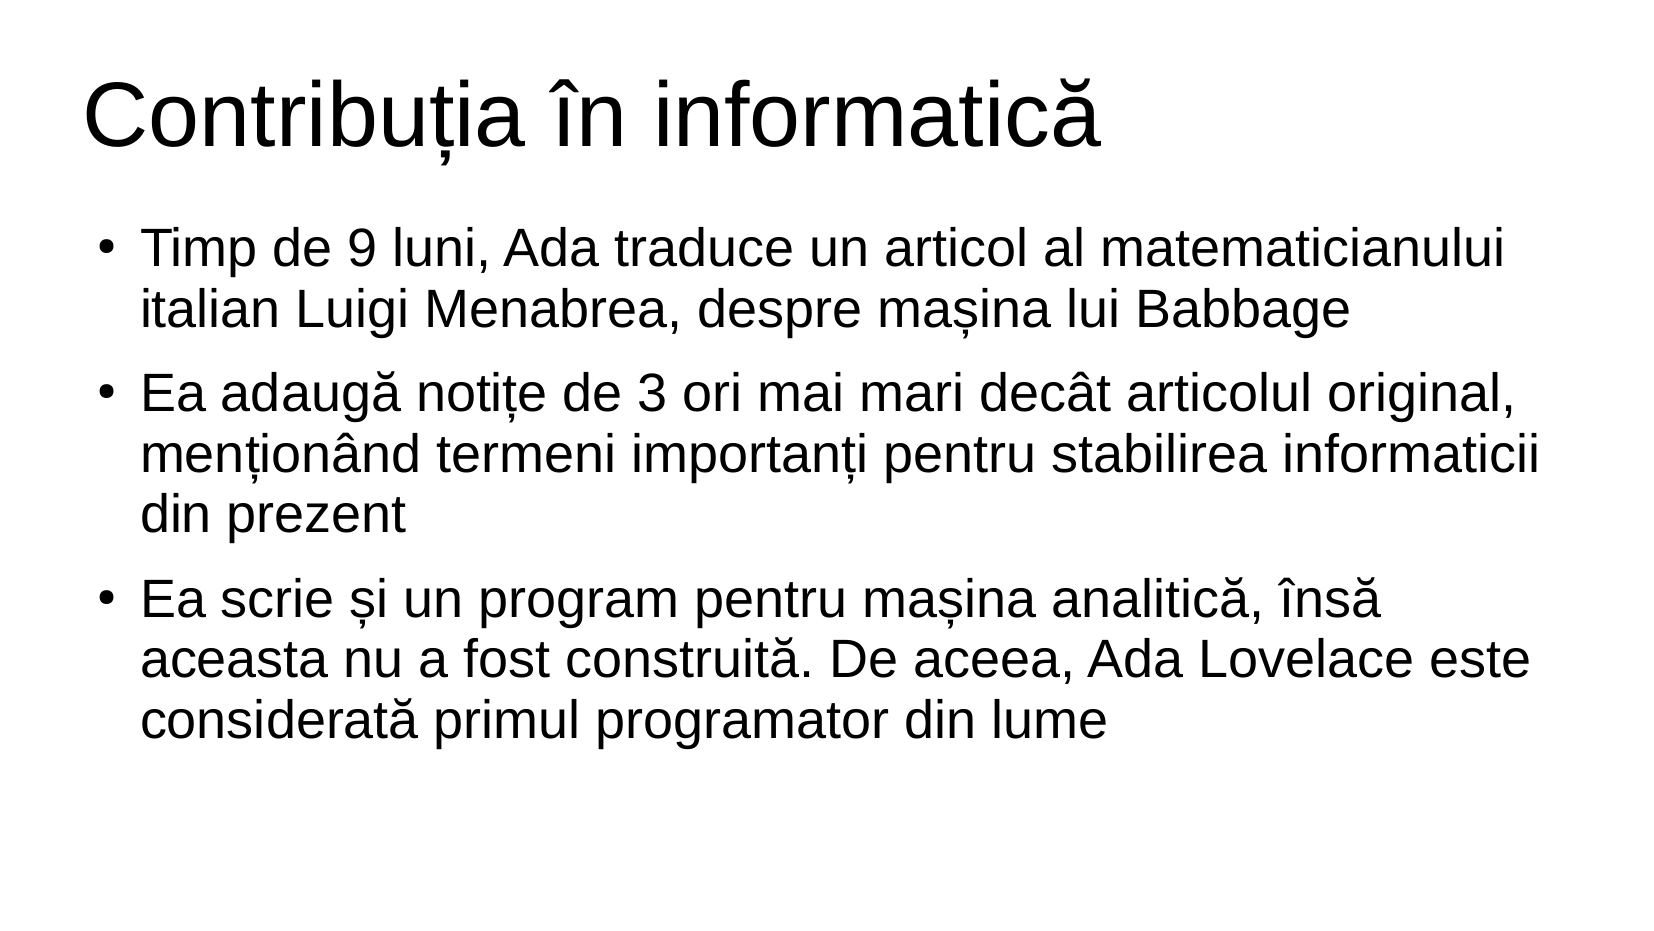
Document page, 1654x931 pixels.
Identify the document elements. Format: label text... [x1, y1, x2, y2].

list Timp de 9 luni, Ada traduce un articol al matematicianului italian Luigi Menabrea, despre mașina lui Babbage Ea adaugă notițe de 3 ori mai mari decât articolul original, menționând termeni importanți pentru stabilirea informaticii din prezent Ea scrie și un program pentru mașina analitică, însă aceasta nu a fost construită. De aceea, Ada Lovelace este considerată primul programator din lume [82, 217, 1571, 758]
title Contribuția în informatică [82, 37, 1571, 193]
